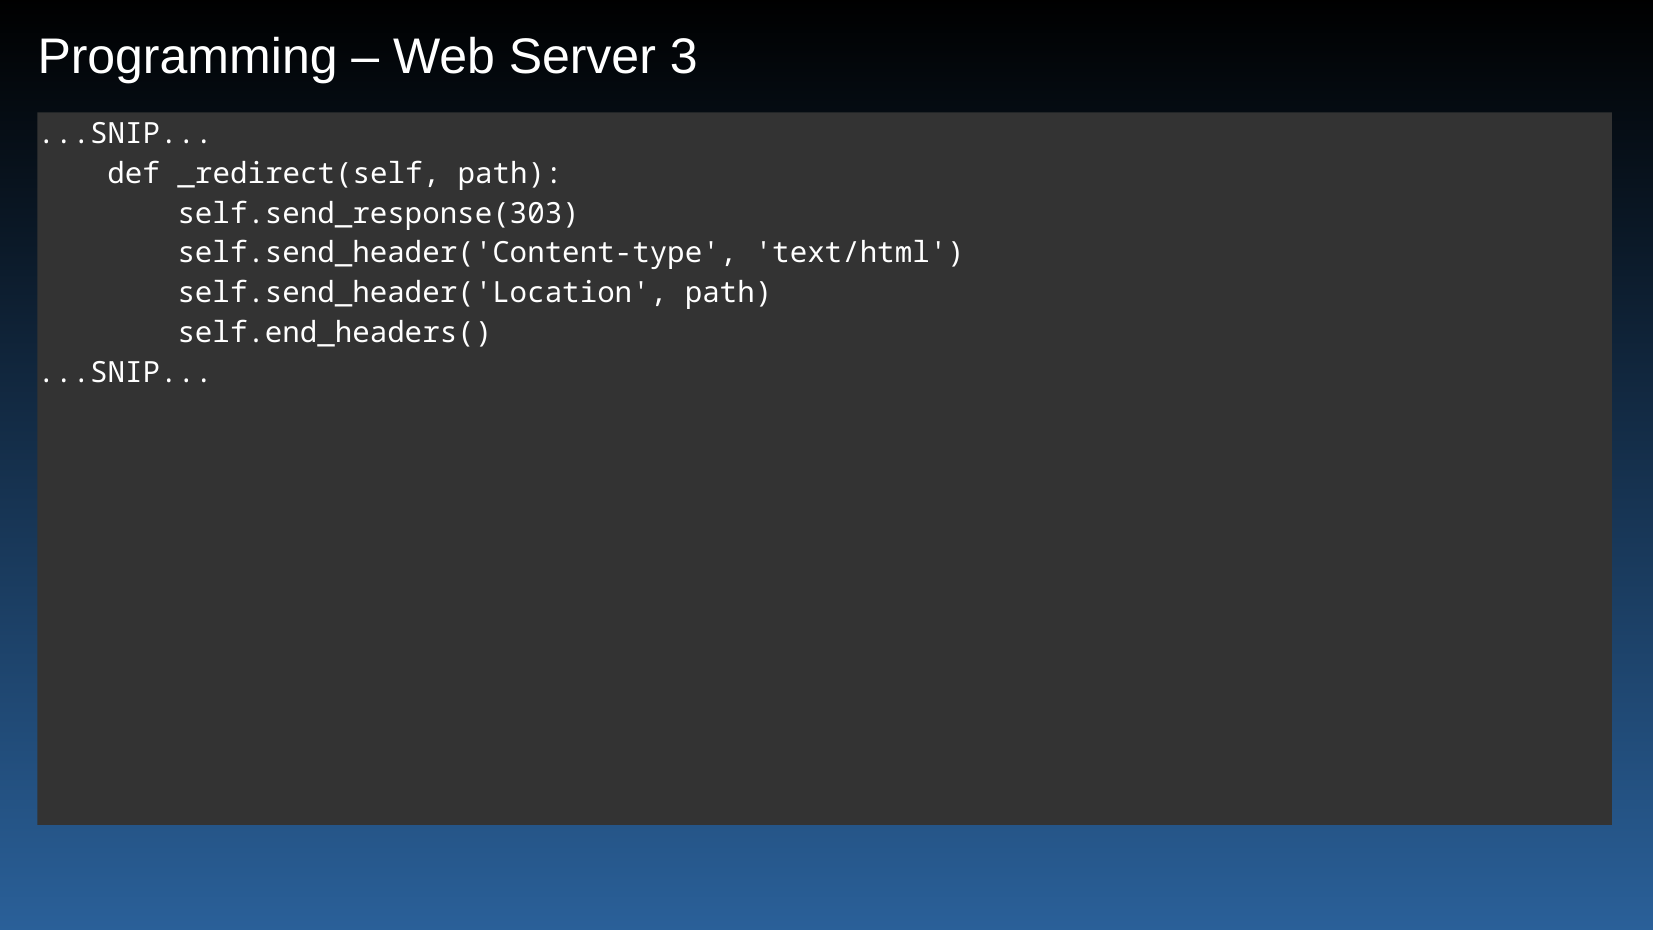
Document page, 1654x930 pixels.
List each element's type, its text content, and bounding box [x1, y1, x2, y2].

title Programming – Web Server 3 [37, 28, 1612, 84]
list ...SNIP... def _redirect(self, path): self.send_response(303) self.send_header('Content-type', 'text/html') self.send_header('Location', path) self.end_headers() ...SNIP... [37, 112, 1612, 825]
